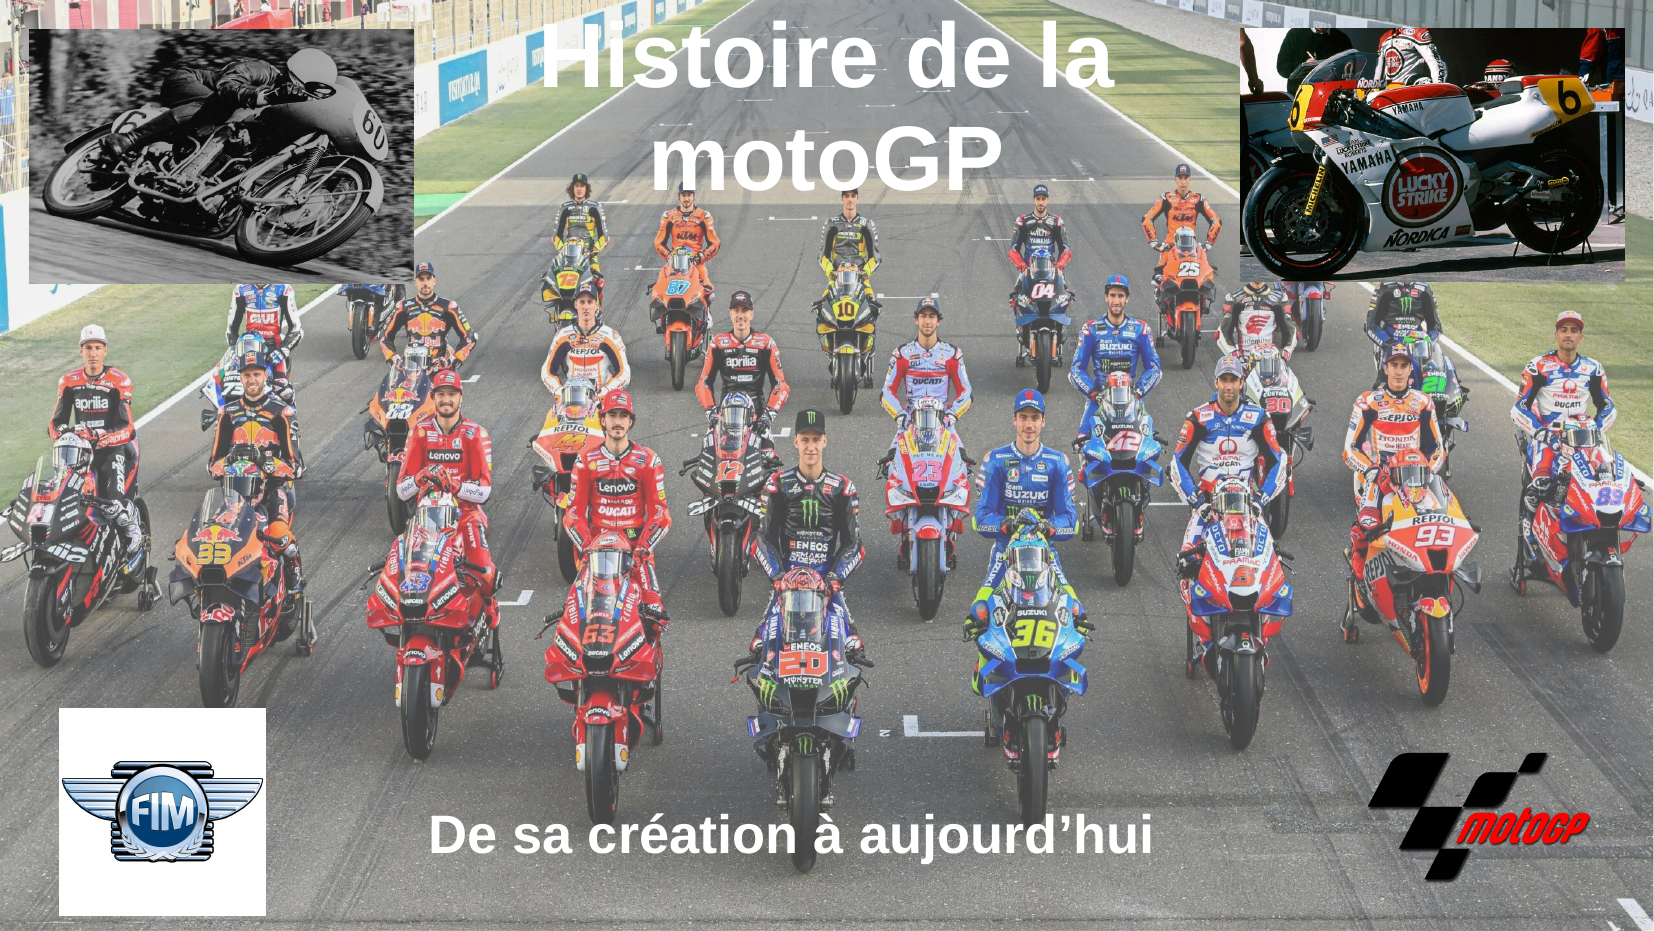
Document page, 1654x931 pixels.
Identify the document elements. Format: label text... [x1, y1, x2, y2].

title Histoire de la motoGP [472, 4, 1182, 210]
picture [0, 0, 1654, 931]
text_box De sa création à aujourd’hui [413, 797, 1241, 886]
